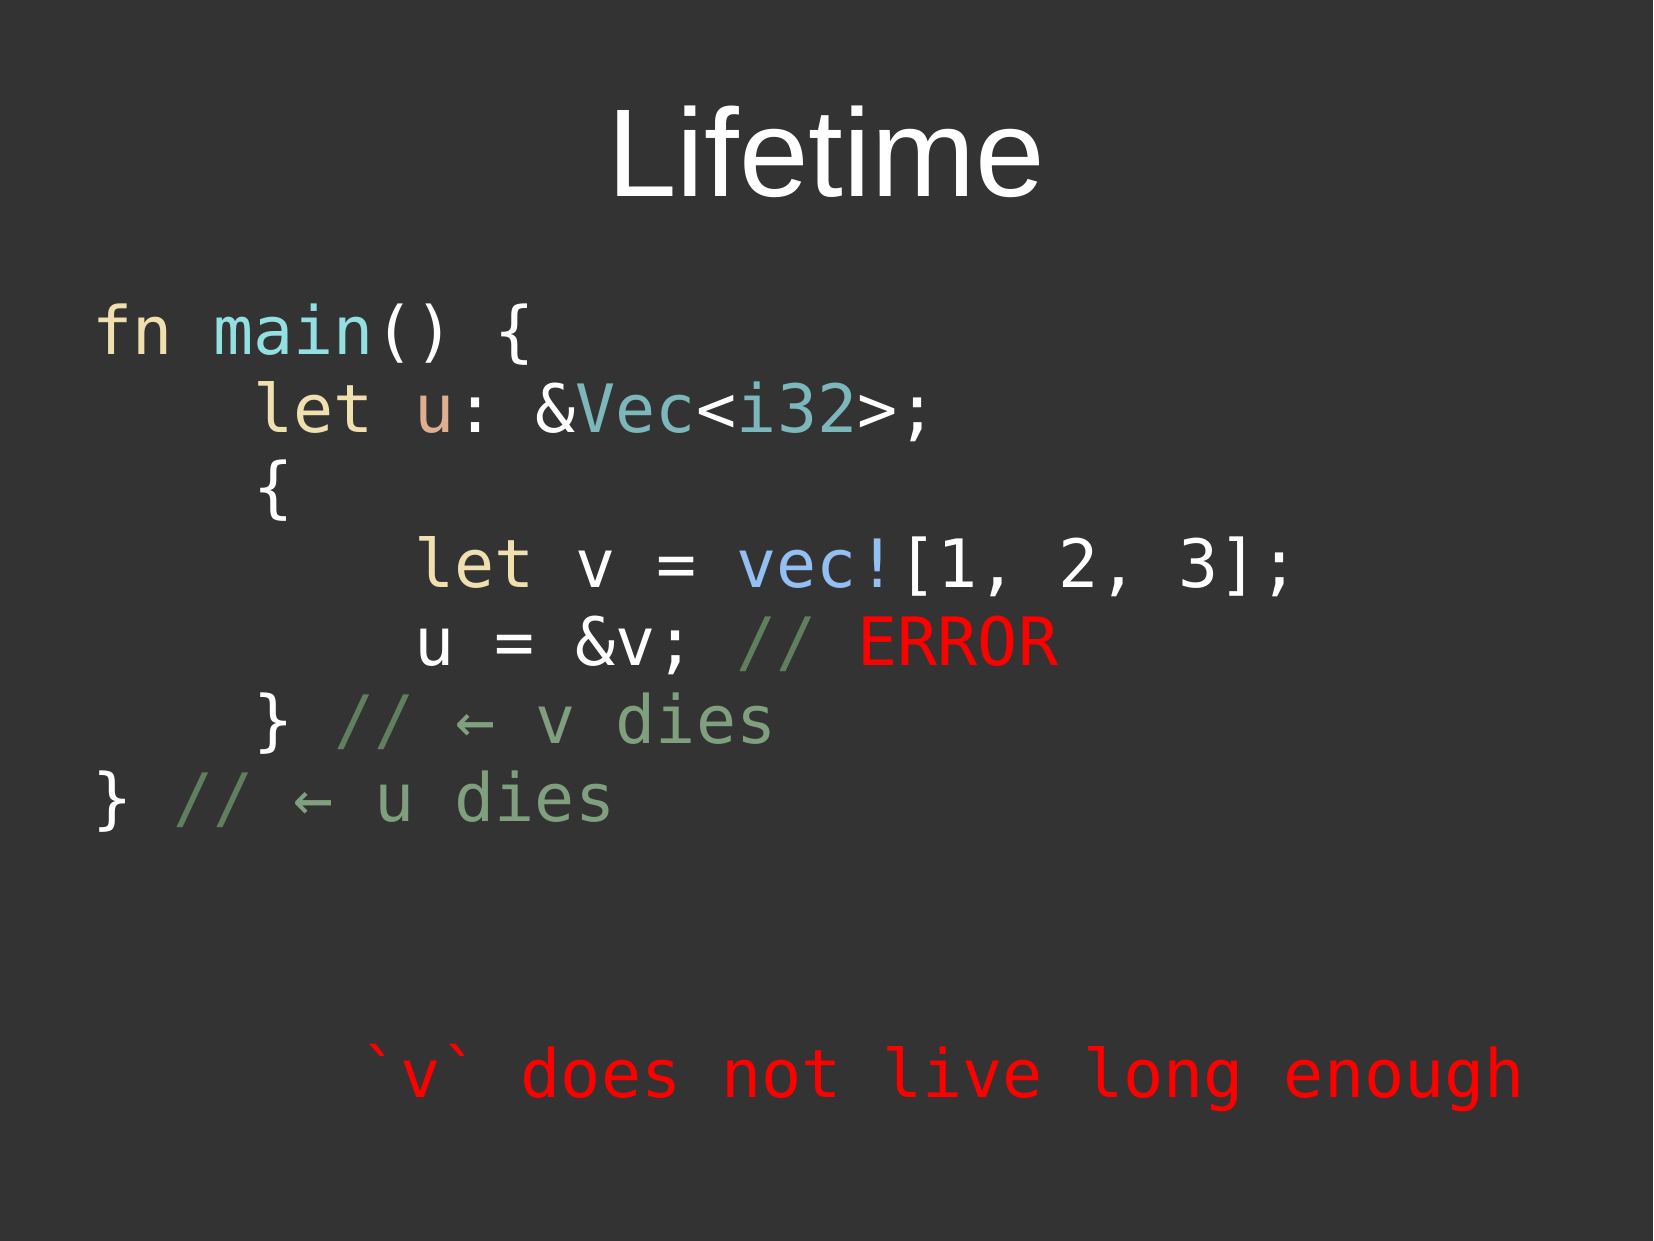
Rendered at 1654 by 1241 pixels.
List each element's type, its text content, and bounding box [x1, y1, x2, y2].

title Lifetime [82, 49, 1571, 257]
text_box `v` does not live long enough [360, 1035, 1546, 1113]
text_box fn main() { let u: &Vec<i32>; { let v = vec![1, 2, 3]; u = &v; // ERROR } // ← v dies } // ← u dies [77, 285, 1516, 845]
